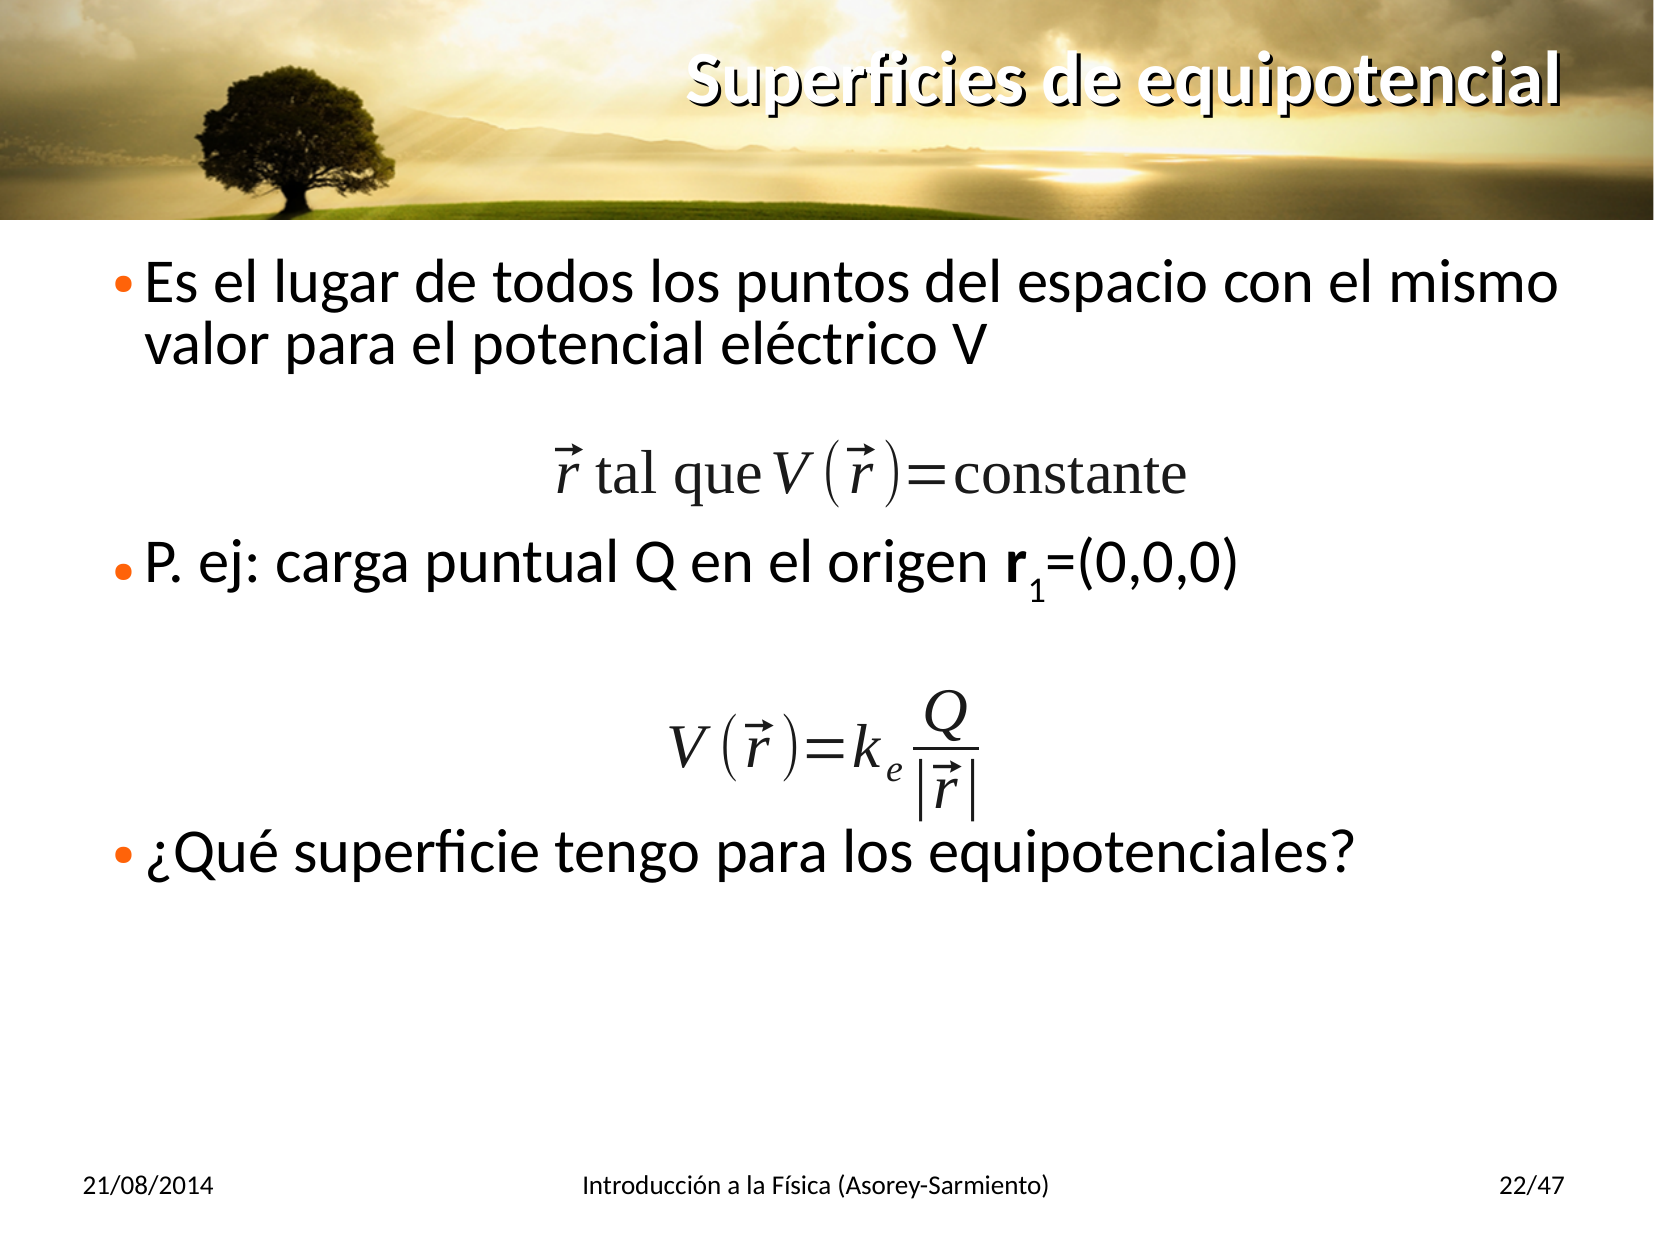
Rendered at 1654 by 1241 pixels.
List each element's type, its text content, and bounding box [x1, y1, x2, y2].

picture [0, 0, 1654, 220]
title Superficies de equipotencial [75, 19, 1564, 151]
chart [660, 675, 991, 826]
chart [545, 435, 1196, 511]
list Es el lugar de todos los puntos del espacio con el mismo valor para el potencial eléctrico V P. ej: carga puntual Q en el origen r1=(0,0,0) ¿Qué superficie tengo para los equipotenciales? [82, 255, 1571, 1171]
